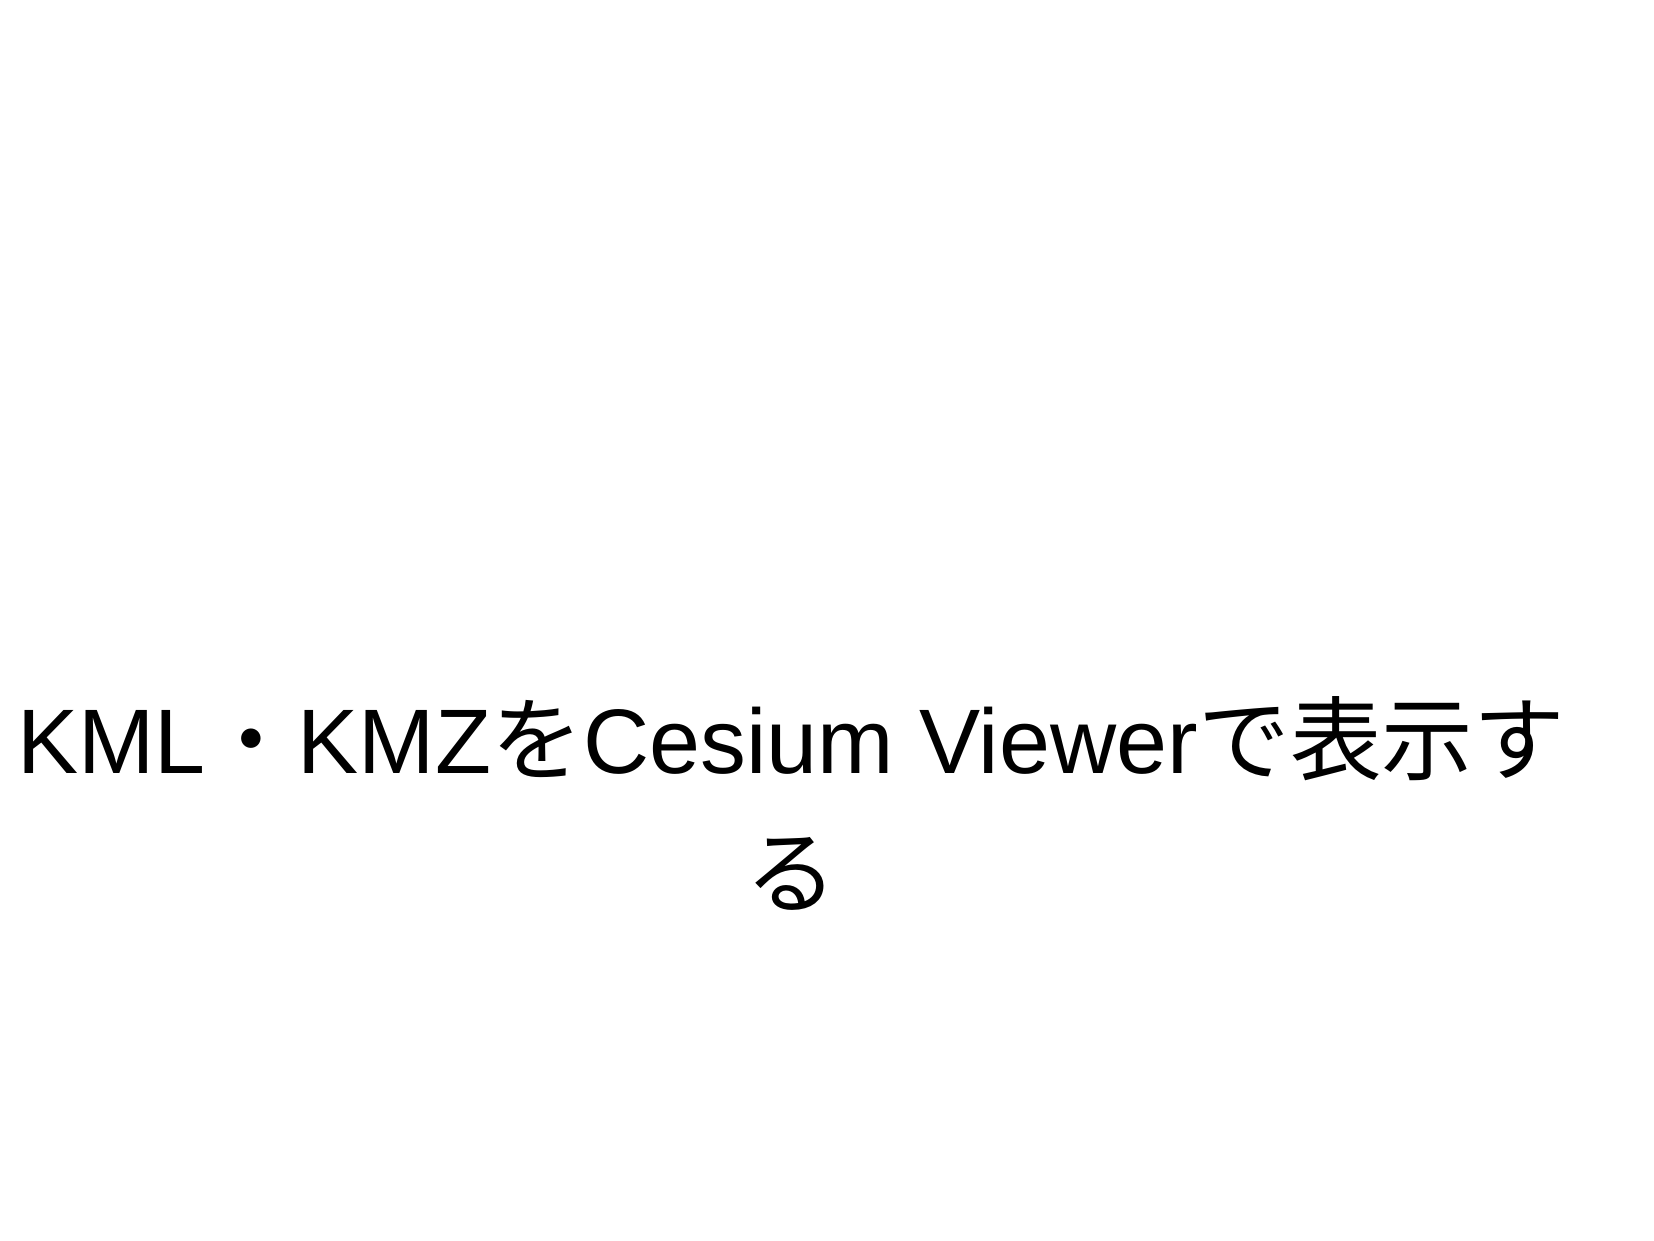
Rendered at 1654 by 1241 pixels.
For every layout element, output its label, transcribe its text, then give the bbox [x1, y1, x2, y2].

title KML・KMZをCesium Viewerで表示する [5, 696, 1577, 904]
